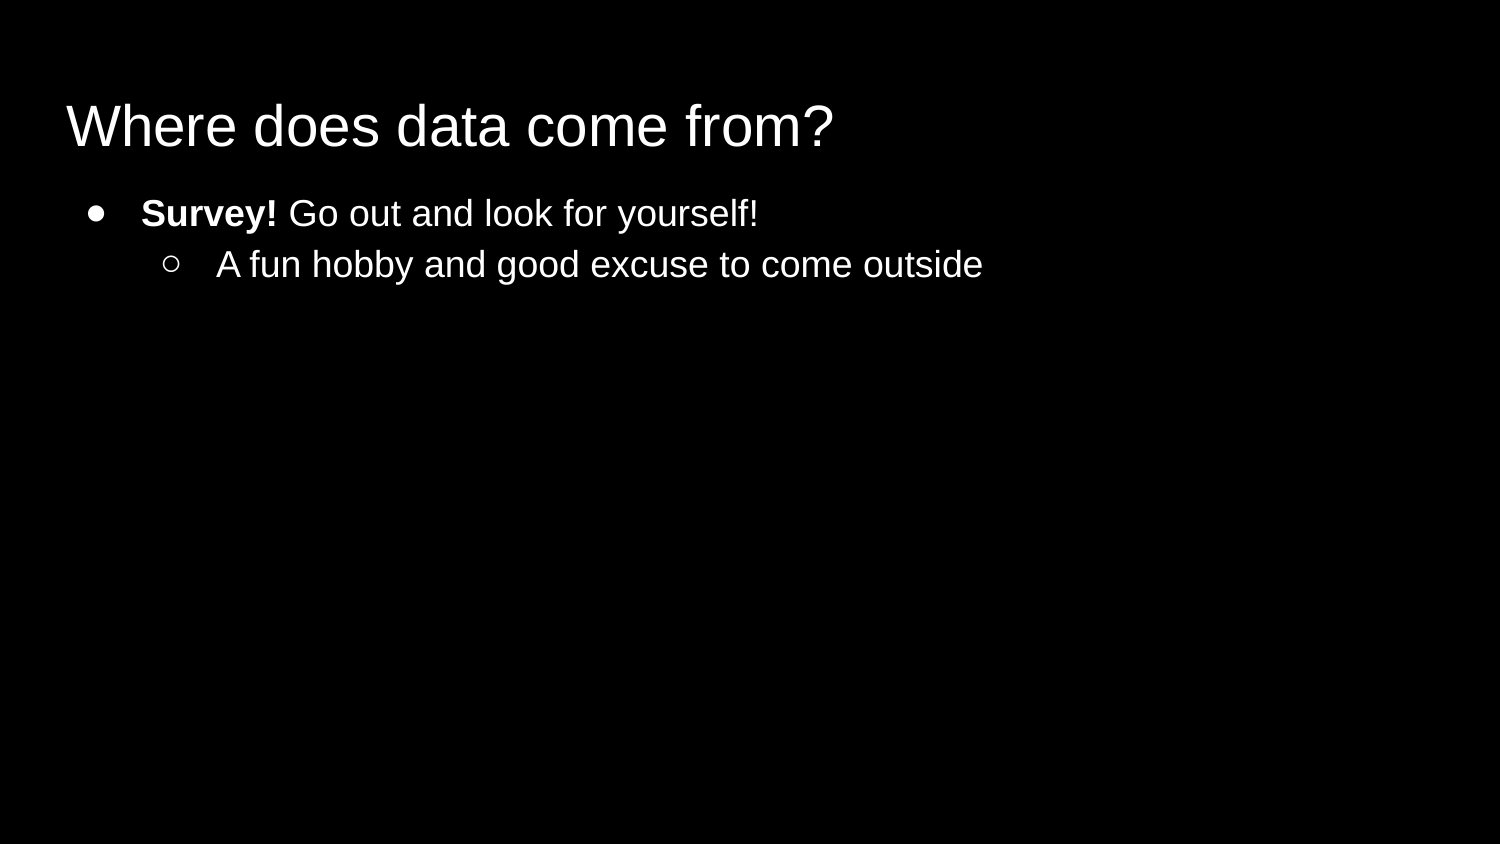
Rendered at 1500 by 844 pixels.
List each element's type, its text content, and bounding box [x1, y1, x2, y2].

title Where does data come from? [51, 72, 1449, 166]
list Survey! Go out and look for yourself! A fun hobby and good excuse to come outside [51, 166, 1449, 728]
